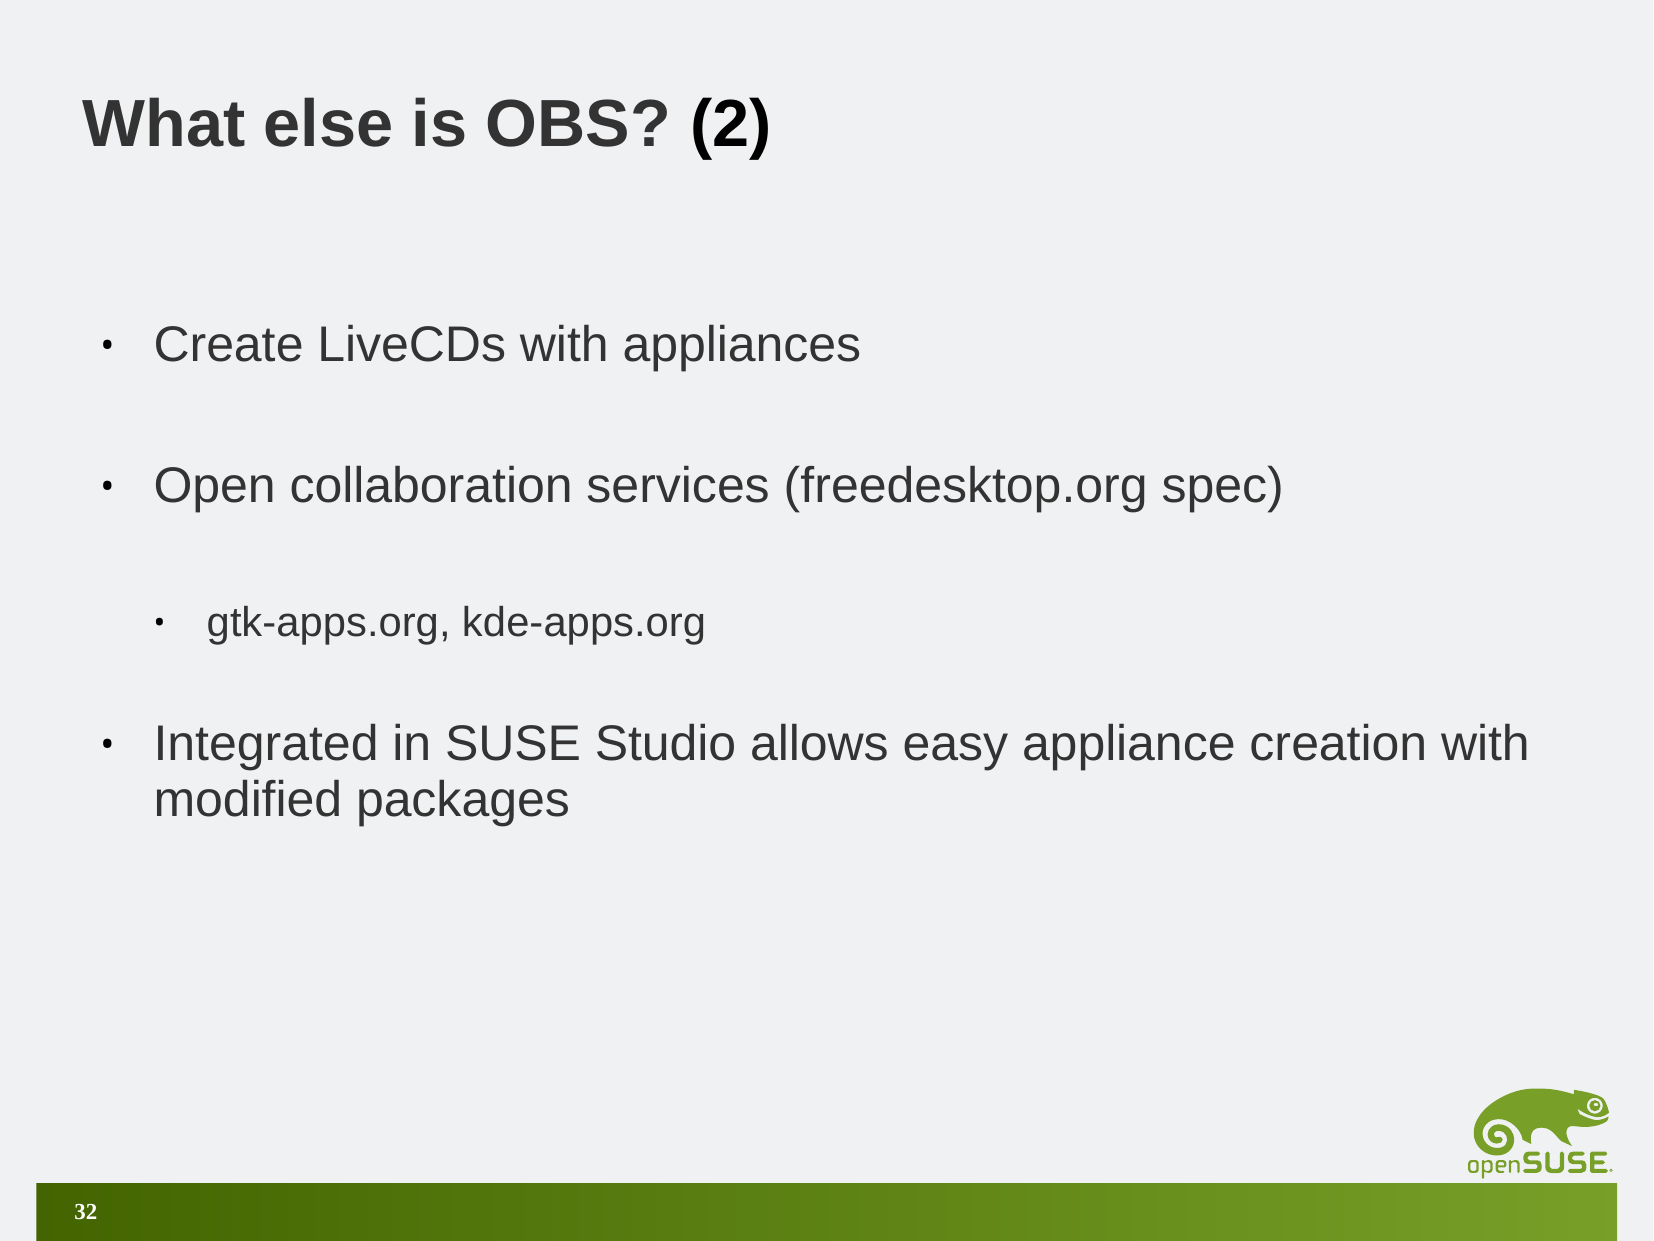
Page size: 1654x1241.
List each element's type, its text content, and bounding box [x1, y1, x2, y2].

list Create LiveCDs with appliances Open collaboration services (freedesktop.org spec) gtk-apps.org, kde-apps.org Integrated in SUSE Studio allows easy appliance creation with modified packages [82, 231, 1571, 1050]
title What else is OBS? (2) [82, 49, 1571, 198]
picture [0, 0, 1654, 1241]
